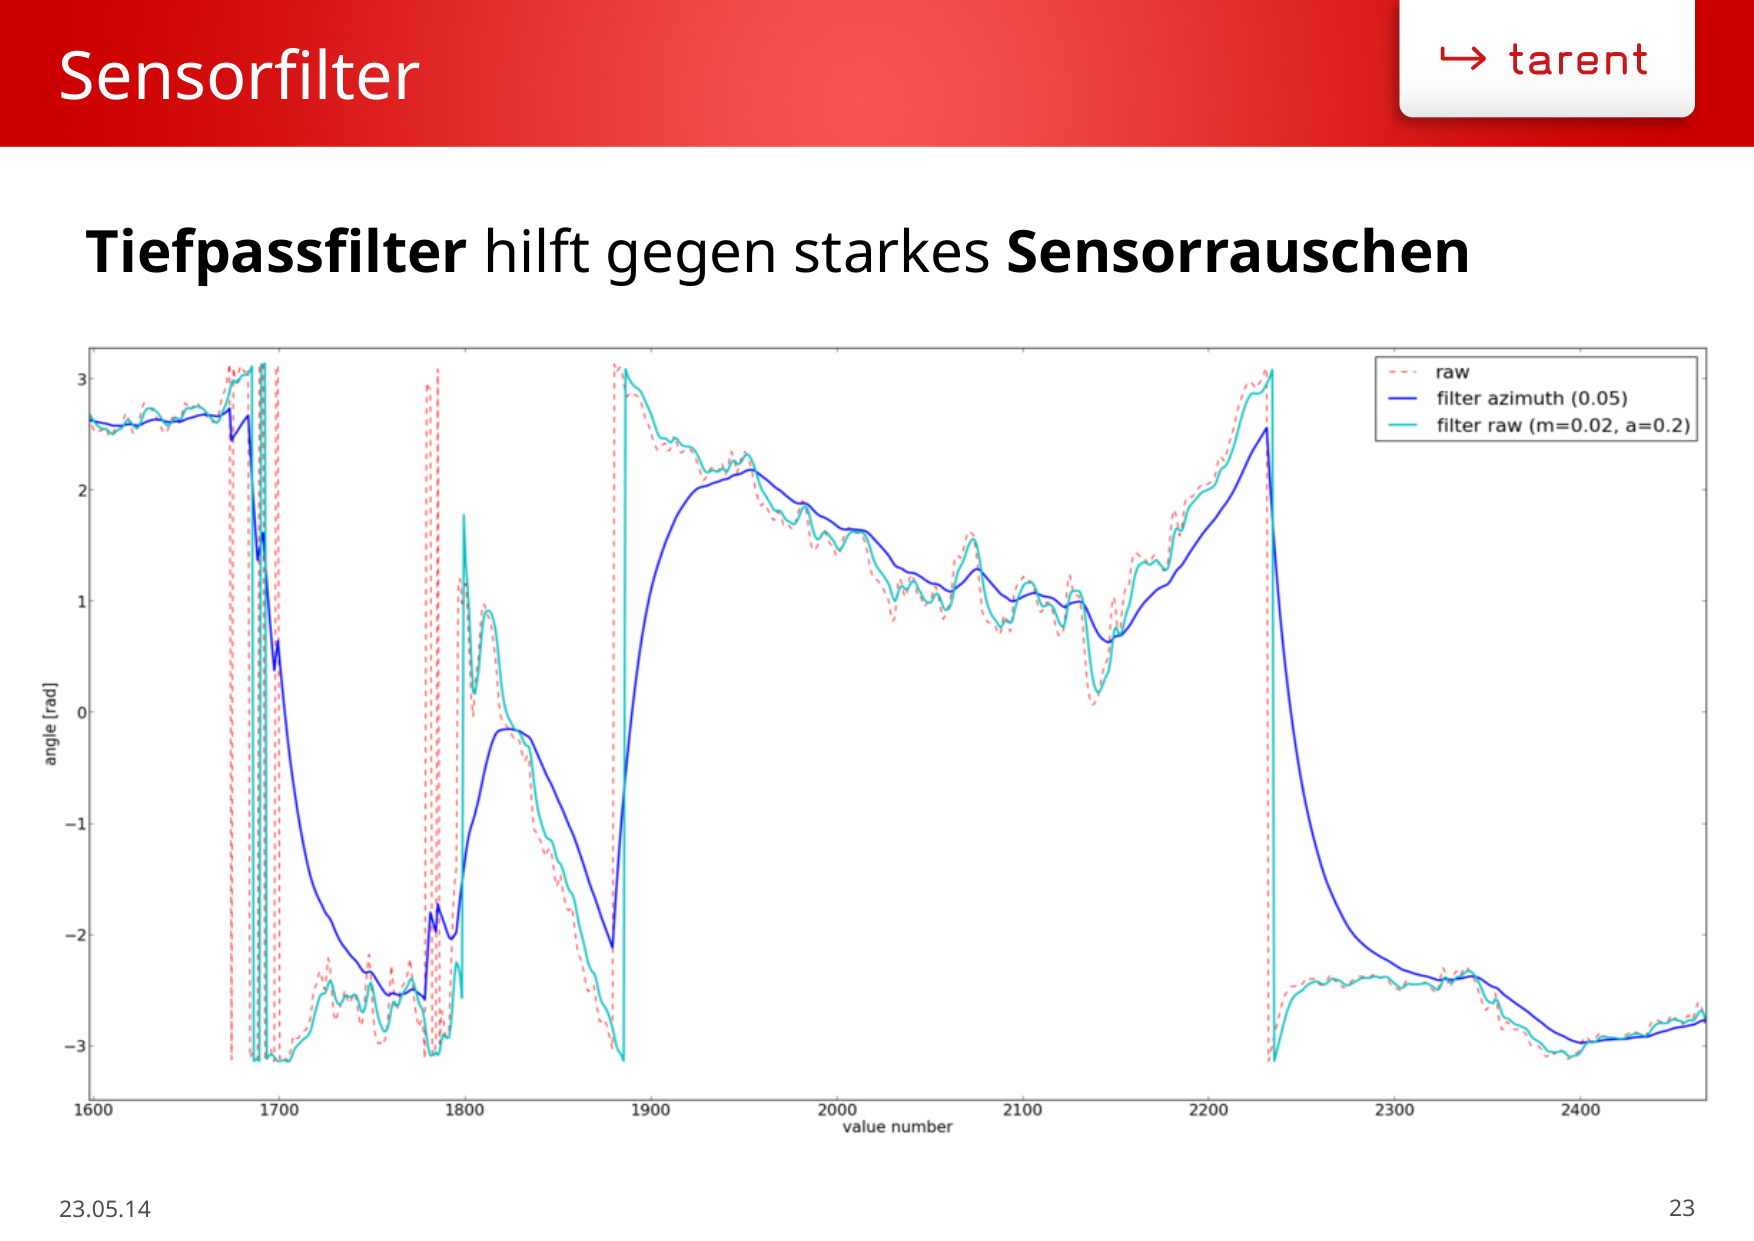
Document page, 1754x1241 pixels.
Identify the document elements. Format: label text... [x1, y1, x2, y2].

picture [0, 0, 1754, 1240]
title Sensorfilter [59, 0, 1638, 177]
text_box Tiefpassfilter hilft gegen starkes Sensorrauschen [70, 203, 1666, 325]
